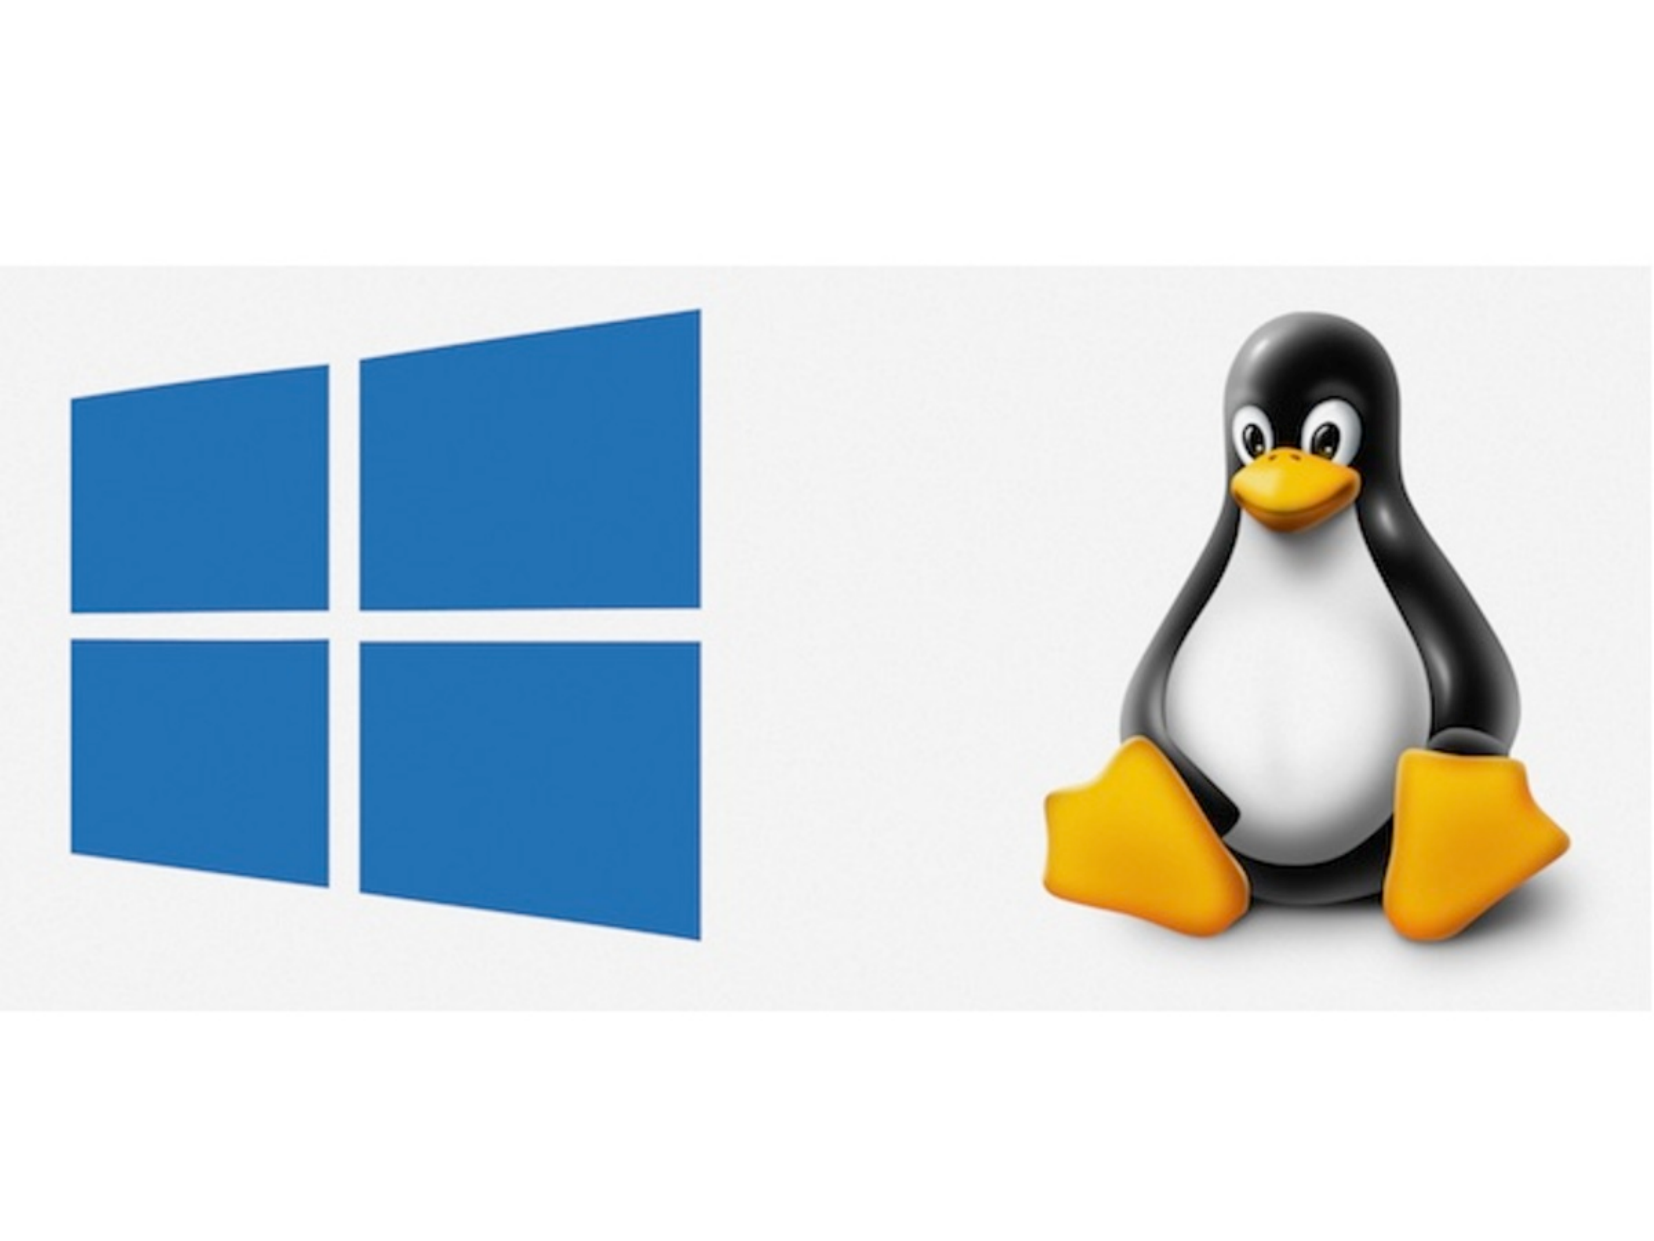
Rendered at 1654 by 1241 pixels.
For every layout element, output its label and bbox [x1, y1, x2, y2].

picture [0, 72, 1654, 1167]
